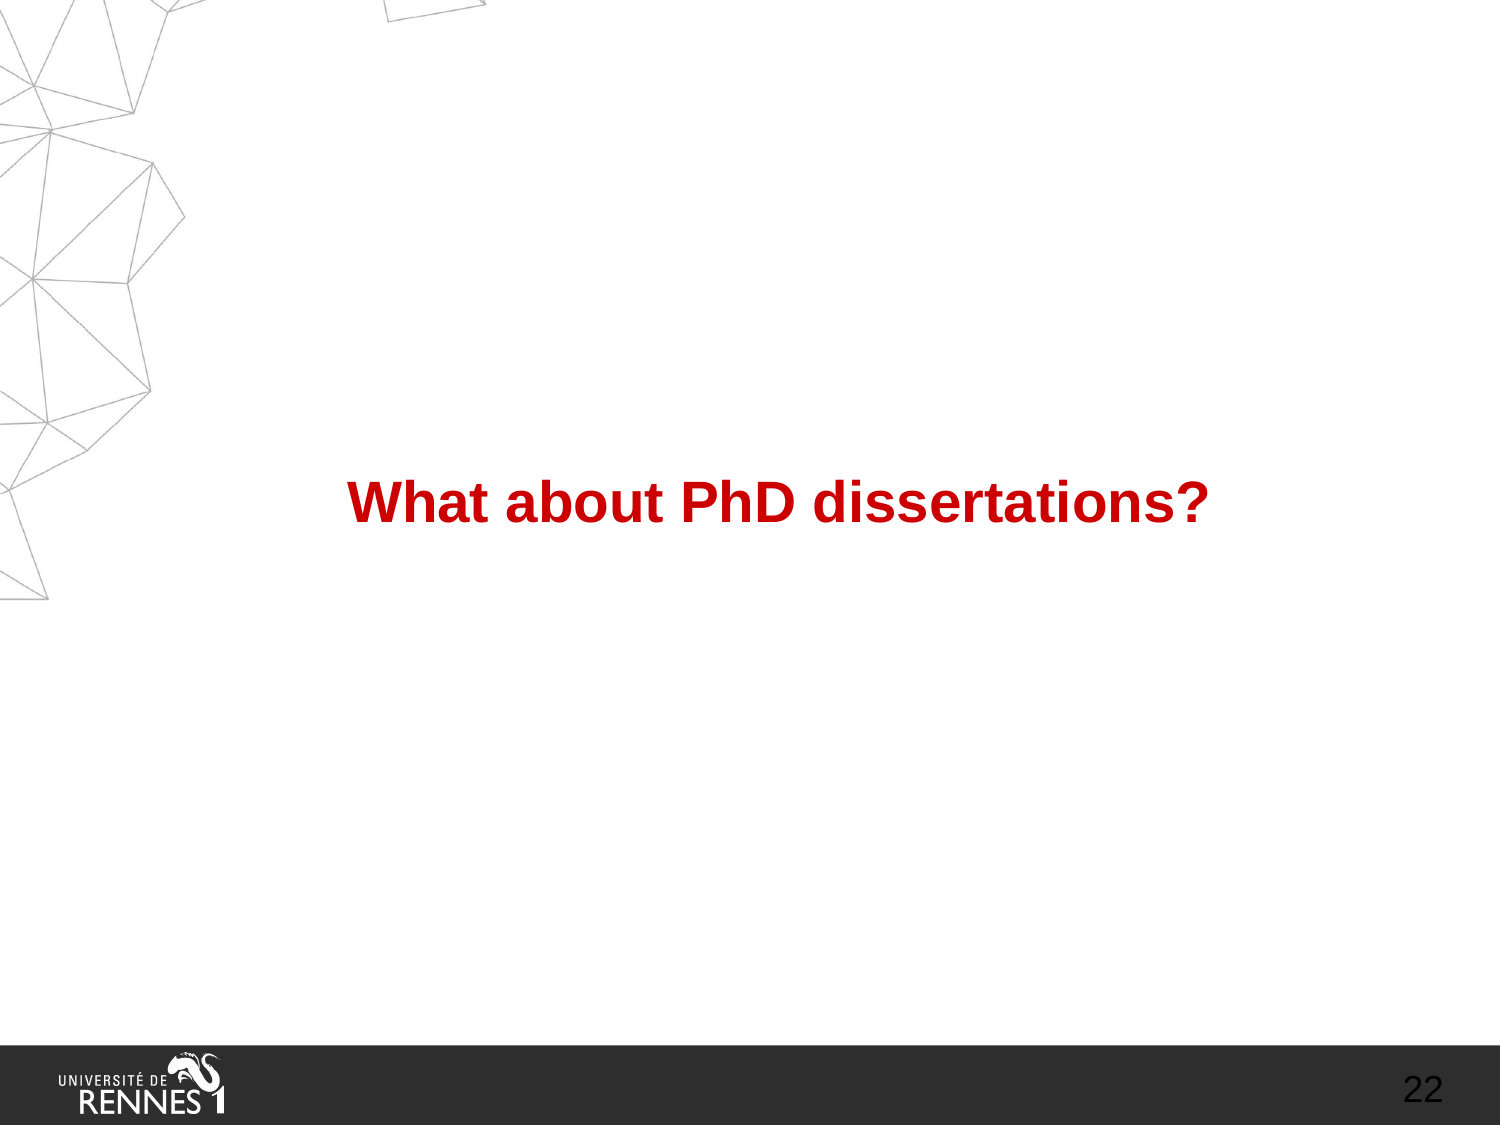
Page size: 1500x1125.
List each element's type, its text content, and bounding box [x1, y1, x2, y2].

picture [0, 0, 1500, 1045]
text_box 1 [1257, 1057, 1459, 1118]
text_box What about PhD dissertations? [159, 373, 1400, 615]
picture [59, 1052, 224, 1114]
